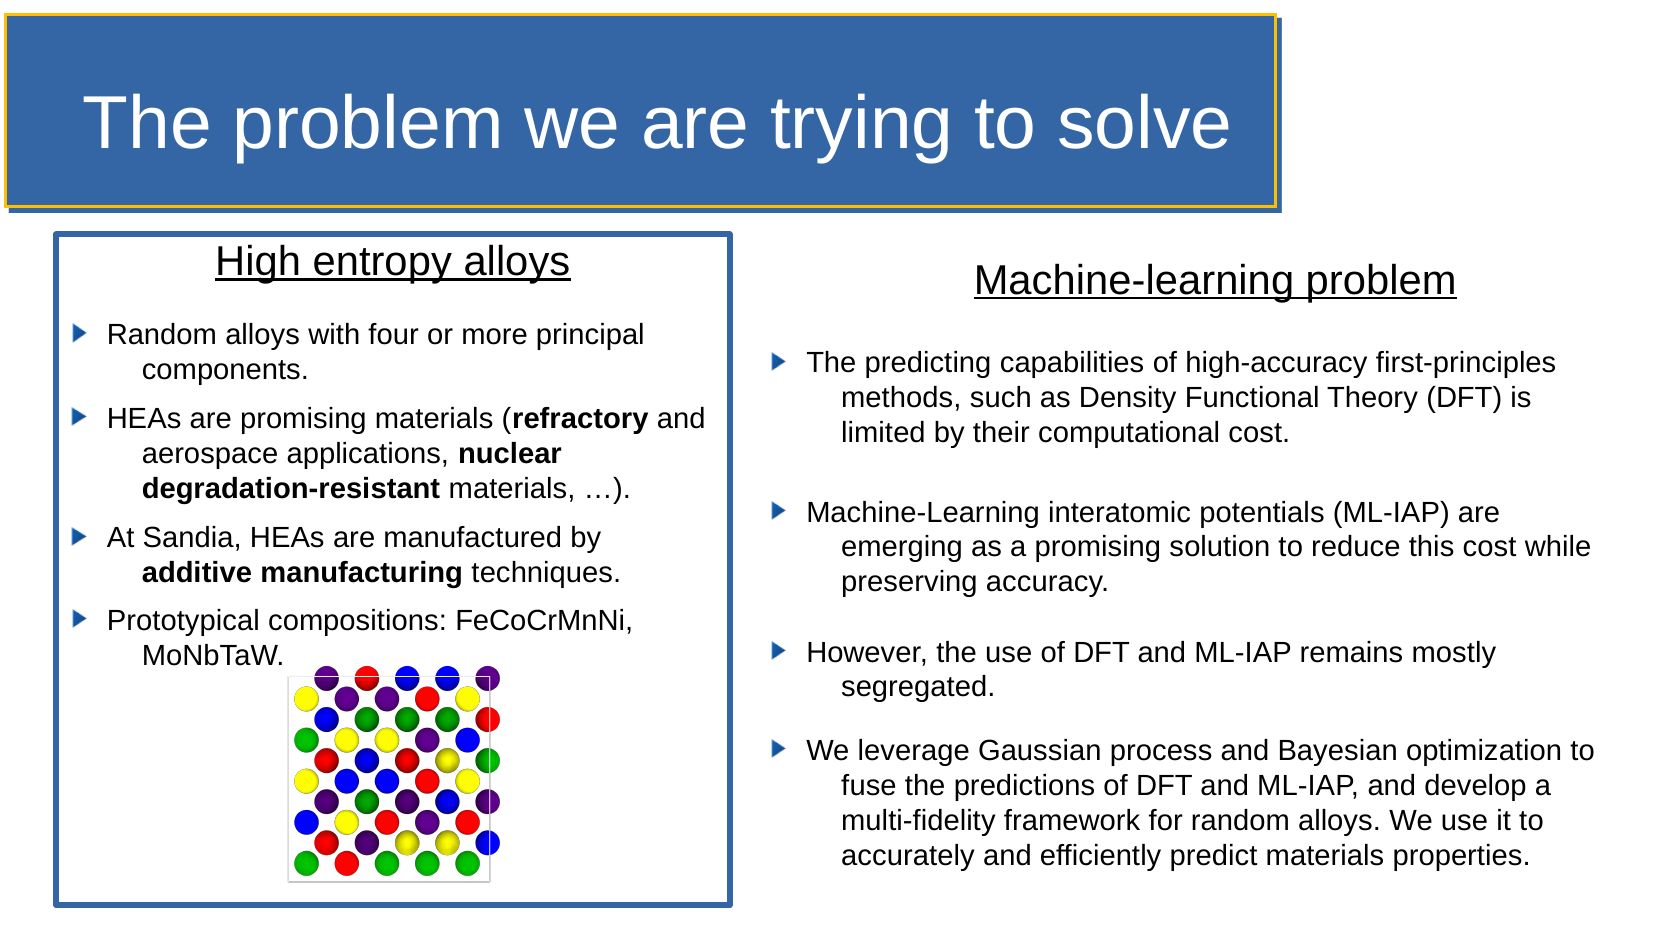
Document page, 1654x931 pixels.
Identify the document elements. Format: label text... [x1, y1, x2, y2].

text_box Machine-learning problem [954, 246, 1477, 308]
text_box At Sandia, HEAs are manufactured by additive manufacturing techniques. [56, 511, 730, 595]
picture [282, 673, 504, 888]
text_box The predicting capabilities of high-accuracy first-principles methods, such as Density Functional Theory (DFT) is limited by their computational cost. [756, 336, 1609, 402]
text_box Prototypical compositions: FeCoCrMnNi, MoNbTaW. [56, 595, 730, 673]
text_box The problem we are trying to solve [82, 44, 1235, 192]
text_box Random alloys with four or more principal components. [56, 308, 730, 388]
text_box However, the use of DFT and ML-IAP remains mostly segregated. [755, 625, 1604, 669]
text_box Machine-Learning interatomic potentials (ML-IAP) are emerging as a promising solution to reduce this cost while preserving accuracy. [756, 485, 1619, 528]
text_box HEAs are promising materials (refractory and aerospace applications, nuclear degradation-resistant materials, …). [56, 392, 730, 511]
text_box We leverage Gaussian process and Bayesian optimization to fuse the predictions of DFT and ML-IAP, and develop a multi-fidelity framework for random alloys. We use it to accurately and efficiently predict materials properties. [756, 724, 1619, 767]
text_box High entropy alloys [179, 227, 607, 287]
